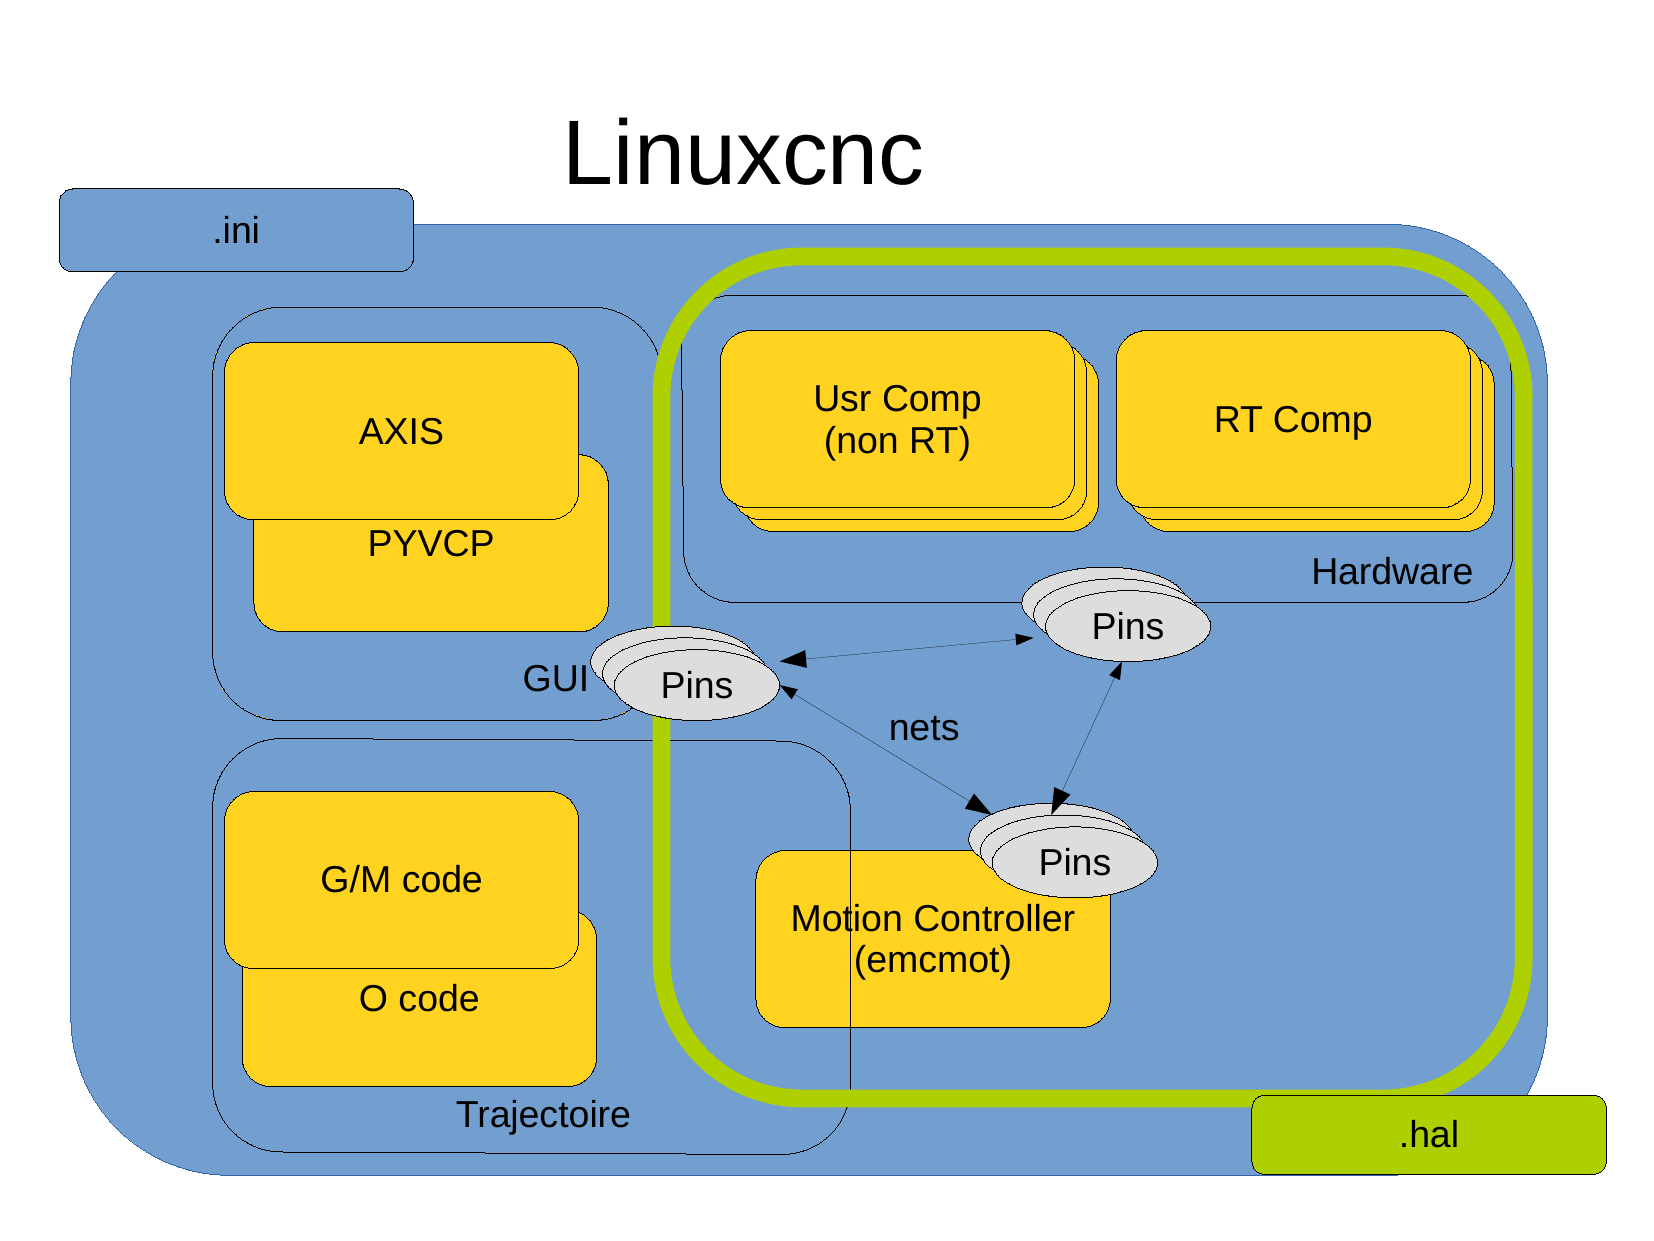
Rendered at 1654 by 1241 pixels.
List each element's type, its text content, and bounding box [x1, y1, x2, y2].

text_box [70, 224, 1548, 1176]
text_box GUI [507, 649, 605, 707]
text_box AXIS [224, 342, 579, 520]
text_box Pins [992, 826, 1158, 898]
text_box Comp [736, 346, 1087, 520]
text_box Hardware [1296, 543, 1489, 603]
text_box O code [242, 912, 597, 1087]
text_box Motion Controller (emcmot) [755, 850, 850, 1028]
title Linuxcnc [0, 49, 1489, 257]
text_box .hal [1251, 1095, 1607, 1175]
text_box Pins [614, 649, 780, 721]
text_box Pins [1045, 590, 1211, 662]
text_box Usr Comp (non RT) [720, 330, 1075, 508]
text_box Comp [1131, 346, 1483, 520]
text_box Trajectoire [441, 1086, 646, 1144]
text_box Comp [1143, 358, 1495, 532]
text_box .ini [59, 188, 414, 272]
text_box Motion Controller (emcmot) [851, 850, 1111, 1028]
text_box G/M code [224, 791, 579, 969]
text_box Comp [748, 358, 1099, 532]
text_box RT Comp [1116, 330, 1471, 508]
text_box nets [874, 699, 975, 756]
text_box PYVCP [253, 454, 609, 632]
